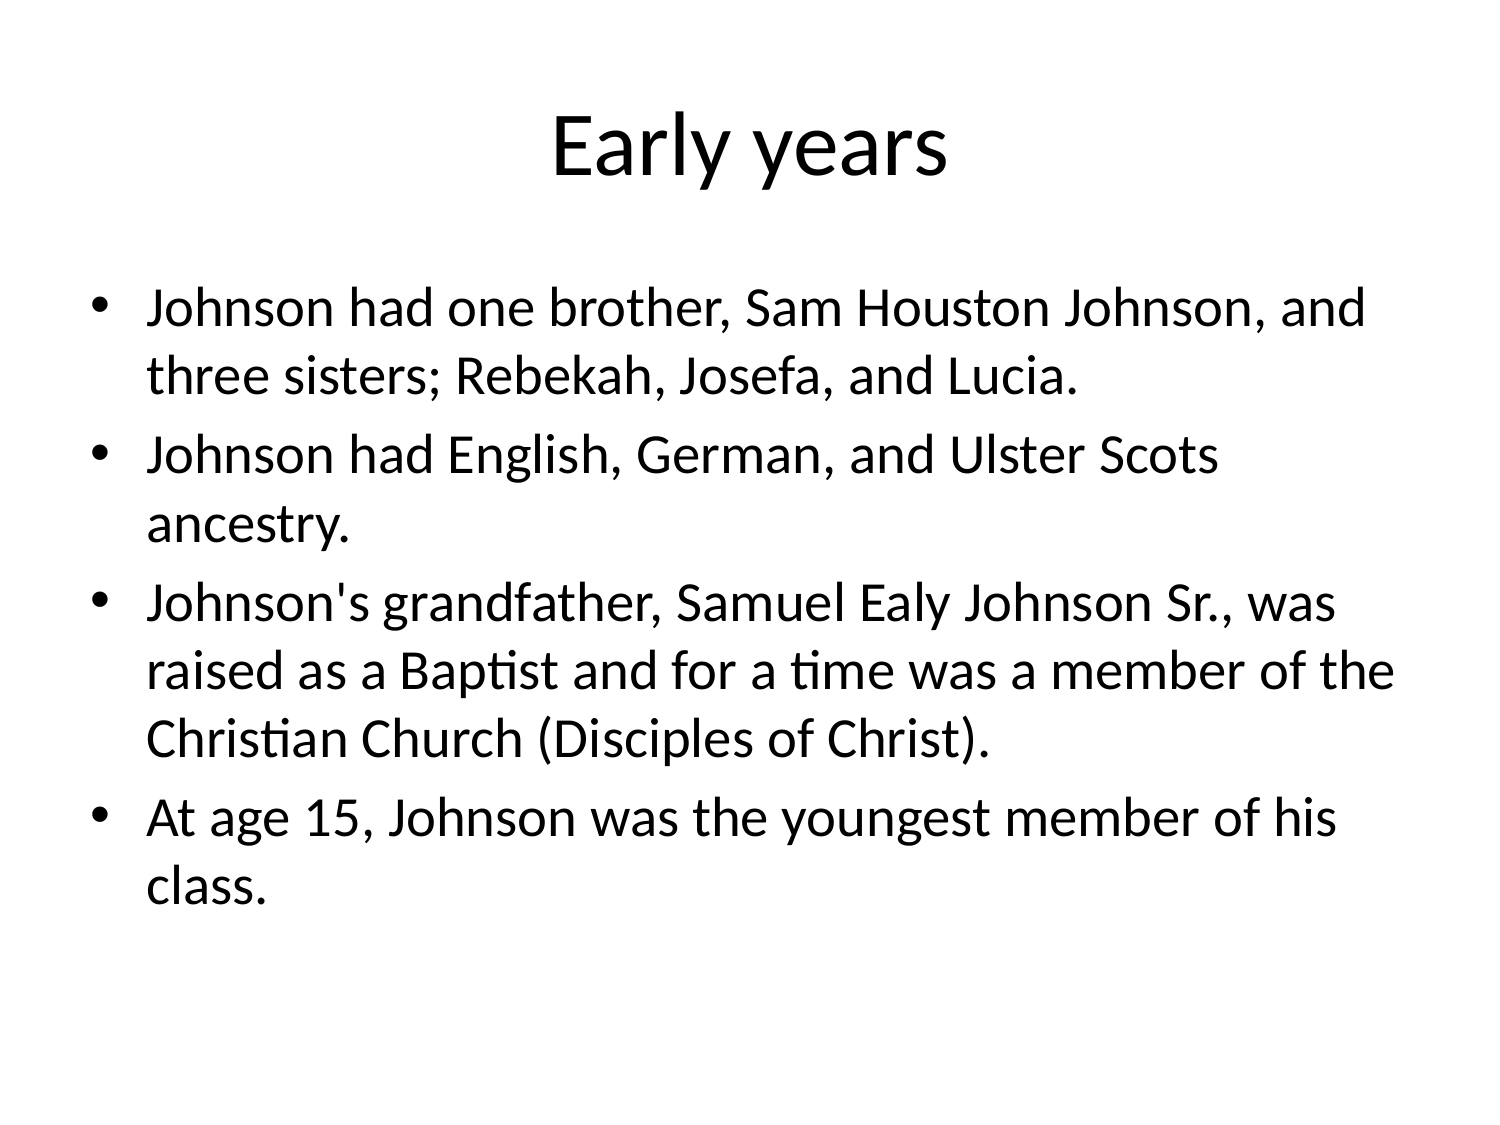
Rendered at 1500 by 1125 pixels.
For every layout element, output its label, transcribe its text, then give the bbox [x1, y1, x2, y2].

list Johnson had one brother, Sam Houston Johnson, and three sisters; Rebekah, Josefa, and Lucia. Johnson had English, German, and Ulster Scots ancestry. Johnson's grandfather, Samuel Ealy Johnson Sr., was raised as a Baptist and for a time was a member of the Christian Church (Disciples of Christ). At age 15, Johnson was the youngest member of his class. [75, 262, 1425, 1005]
title Early years [75, 45, 1425, 233]
